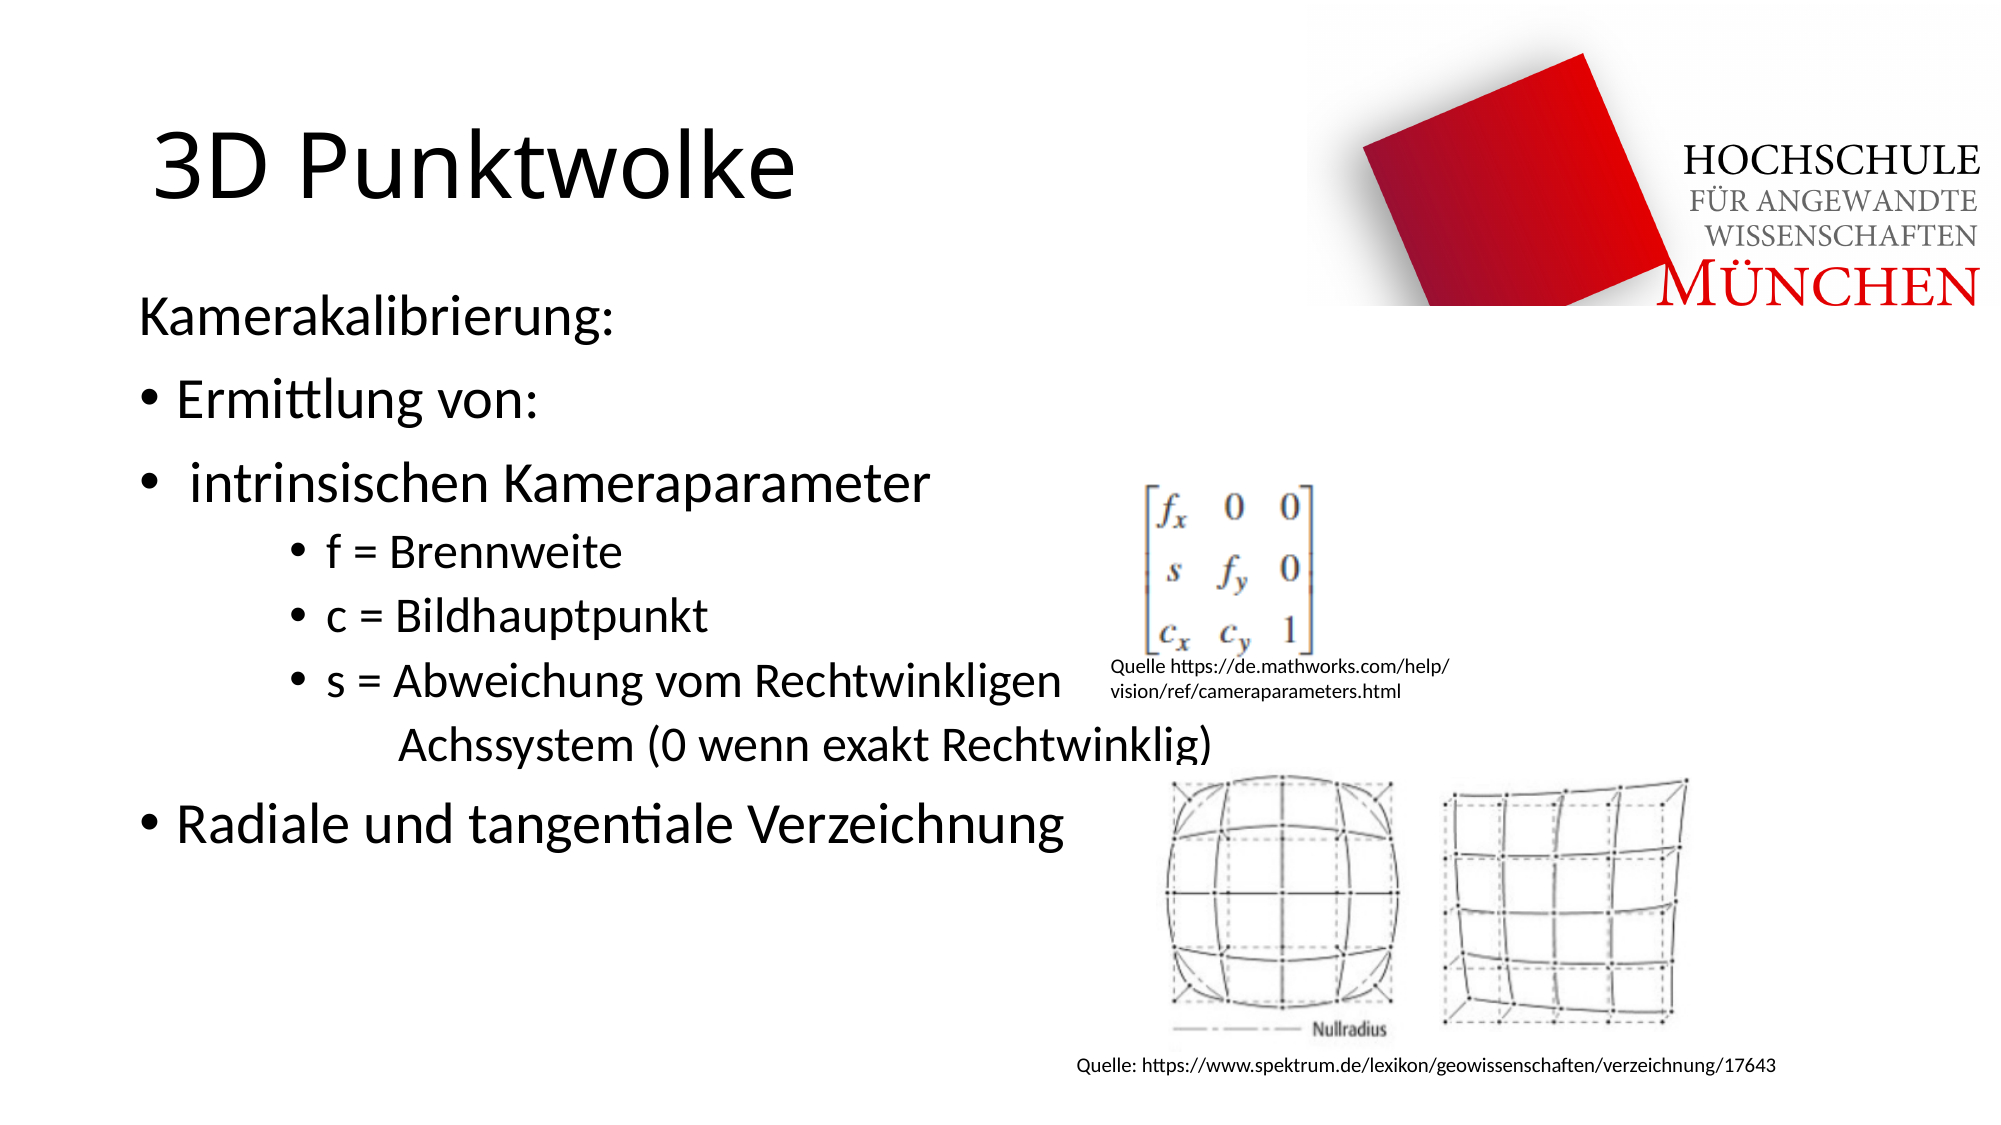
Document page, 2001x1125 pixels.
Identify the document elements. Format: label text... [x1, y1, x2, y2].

picture [1123, 463, 1342, 645]
text_box Quelle https://de.mathworks.com/help/ vision/ref/cameraparameters.html [1095, 645, 1472, 711]
picture [1145, 765, 1422, 1043]
list Kamerakalibrierung: Ermittlung von: intrinsischen Kameraparameter f = Brennweite c = Bildhauptpunkt s = Abweichung vom Rechtwinkligen Achssystem (0 wenn exakt Rechtwinklig) Radiale und tangentiale Verzeichnung [124, 277, 1862, 1014]
picture [1433, 777, 1697, 1032]
title 3D Punktwolke [137, 59, 1863, 278]
text_box Quelle: https://www.spektrum.de/lexikon/geowissenschaften/verzeichnung/17643 [1061, 1043, 1807, 1085]
